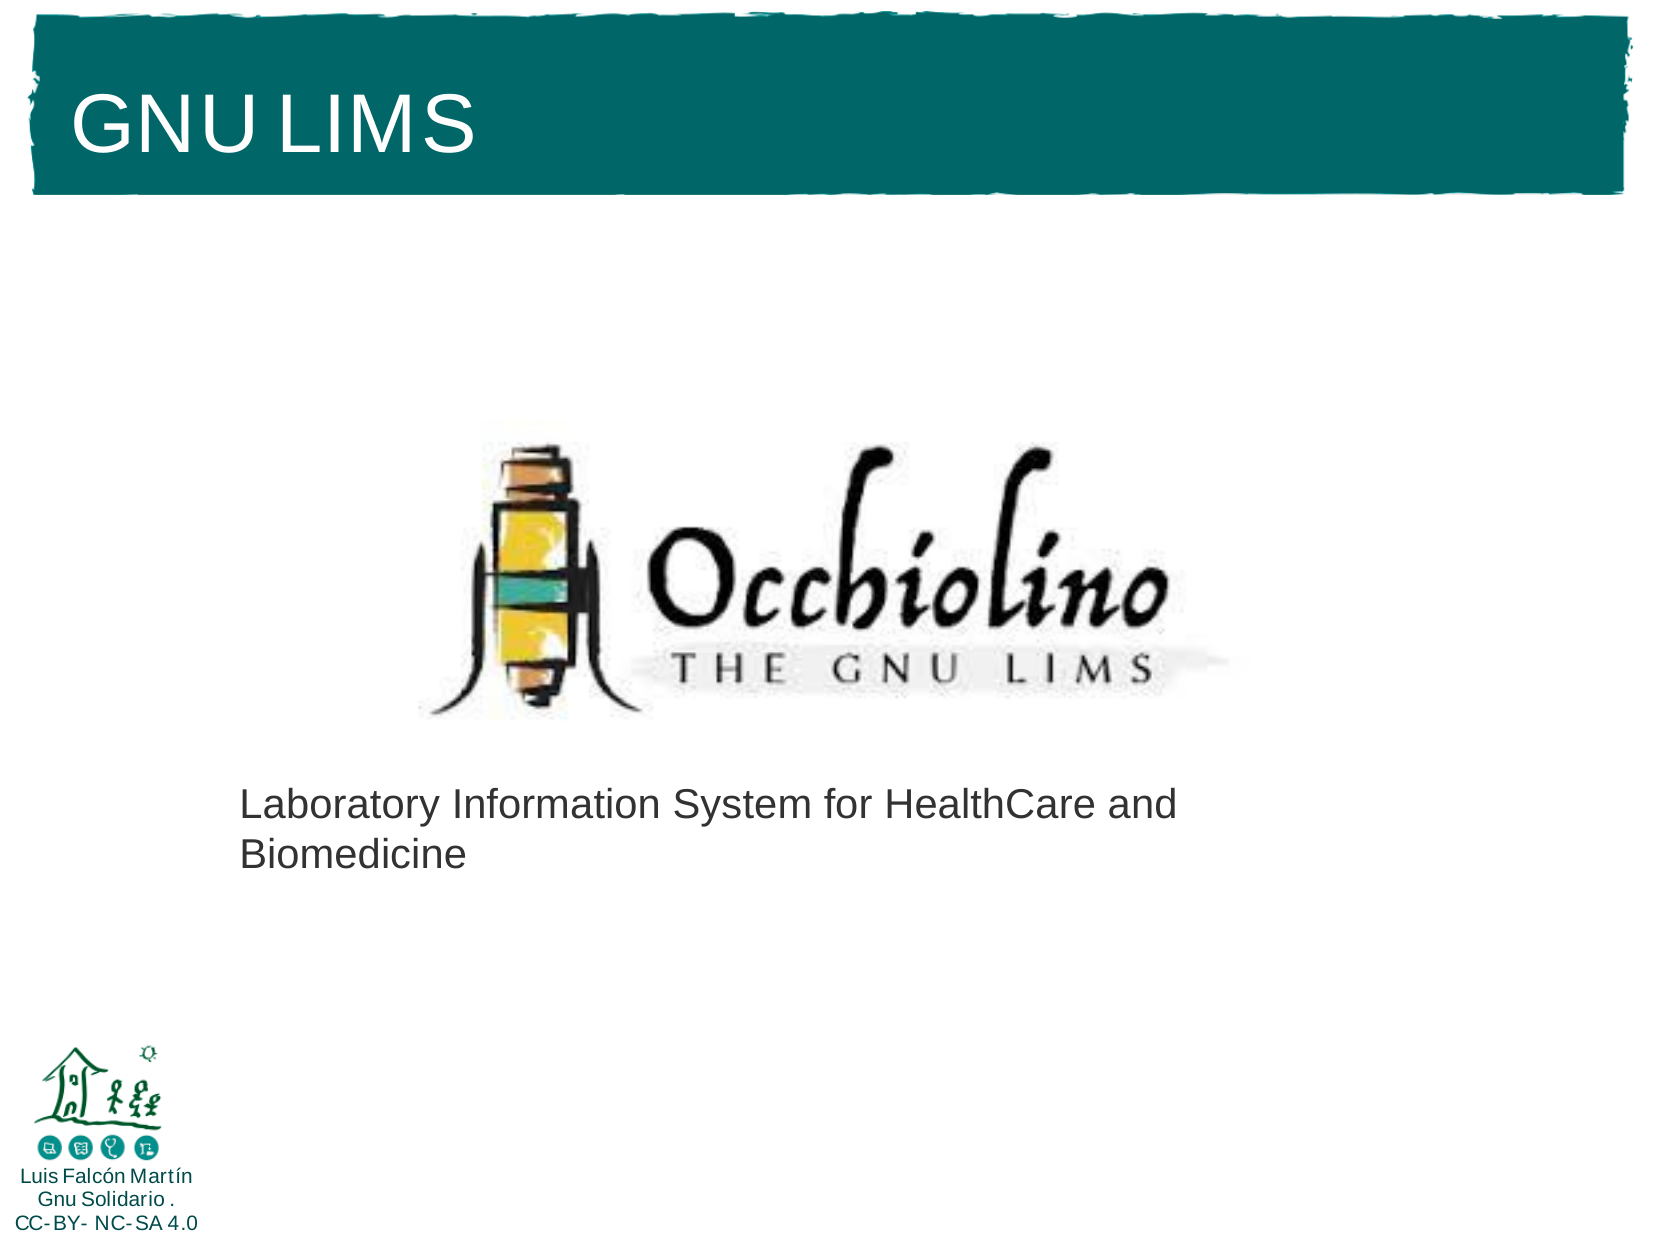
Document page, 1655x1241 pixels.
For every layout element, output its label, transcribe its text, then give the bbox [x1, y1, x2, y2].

picture [0, 0, 1654, 1211]
text_box Laboratory Information System for HealthCare and Biomedicine [237, 777, 1415, 878]
text_box GNULIMS [68, 68, 505, 169]
text_box LuisFalcónMartín GnuSolidario. CC-BY-NC-SA4.0 [0, 1157, 213, 1241]
text_box [399, 380, 1255, 771]
